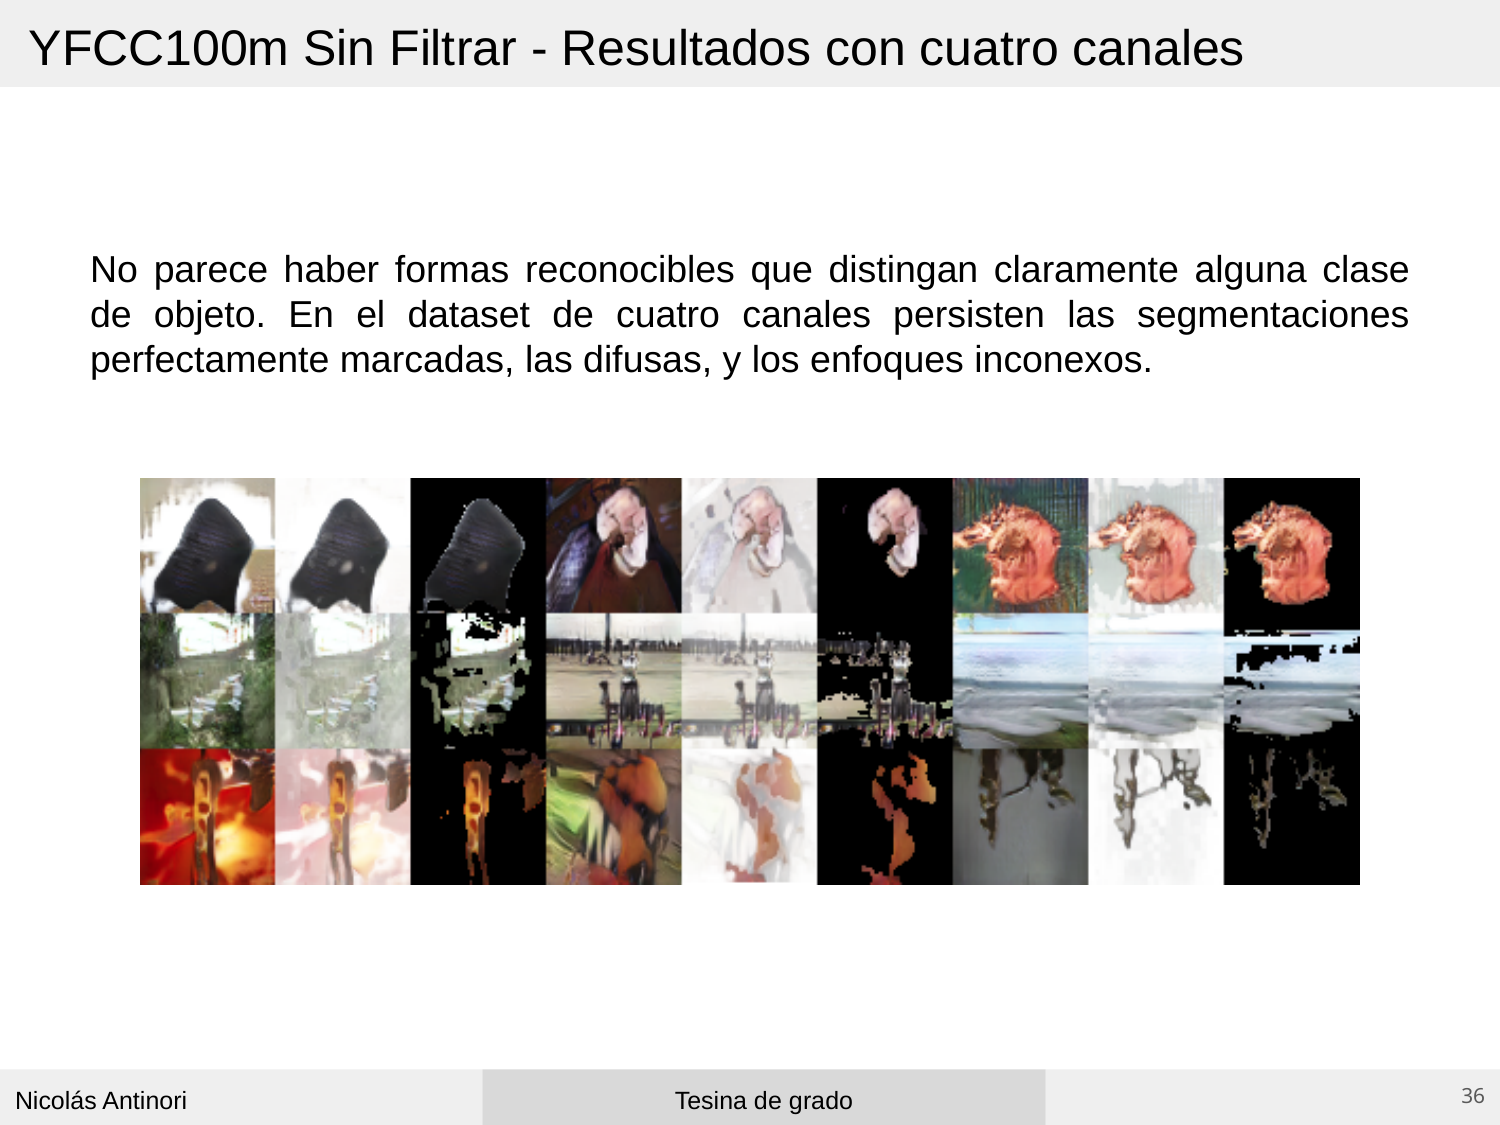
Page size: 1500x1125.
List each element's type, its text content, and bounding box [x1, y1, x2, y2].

text_box YFCC100m Sin Filtrar - Resultados con cuatro canales [0, 0, 1500, 87]
text_box No parece haber formas reconocibles que distingan claramente alguna clase de objeto. En el dataset de cuatro canales persisten las segmentaciones perfectamente marcadas, las difusas, y los enfoques inconexos. [75, 230, 1425, 400]
text_box Tesina de grado [482, 1069, 1046, 1125]
text_box Nicolás Antinori [0, 1069, 482, 1125]
slide_number <number> [1046, 1069, 1500, 1125]
picture [140, 478, 1360, 885]
